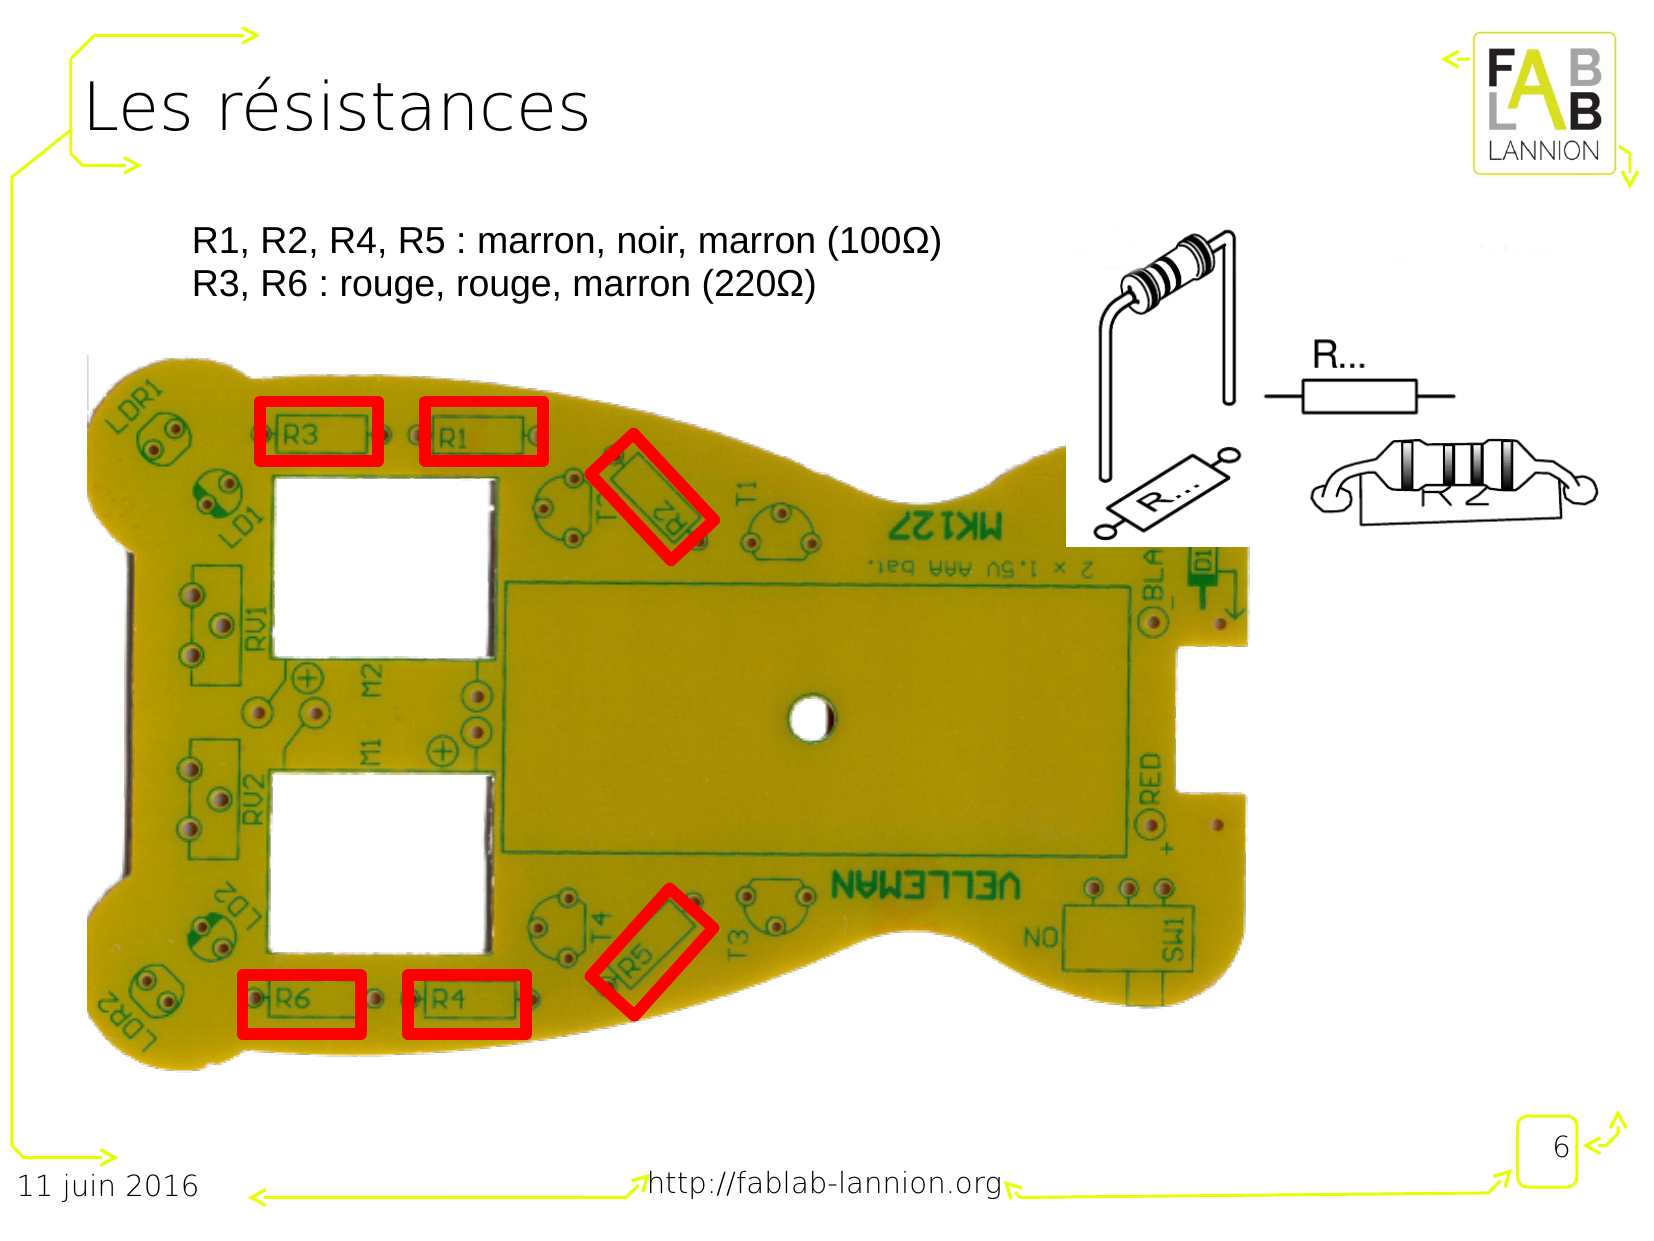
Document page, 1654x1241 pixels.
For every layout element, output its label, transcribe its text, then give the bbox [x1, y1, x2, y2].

text_box R1, R2, R4, R5 : marron, noir, marron (100Ω) R3, R6 : rouge, rouge, marron (220Ω) [177, 212, 958, 312]
picture [87, 212, 1607, 1075]
picture [1470, 29, 1619, 178]
title Les résistances [82, 49, 1441, 166]
